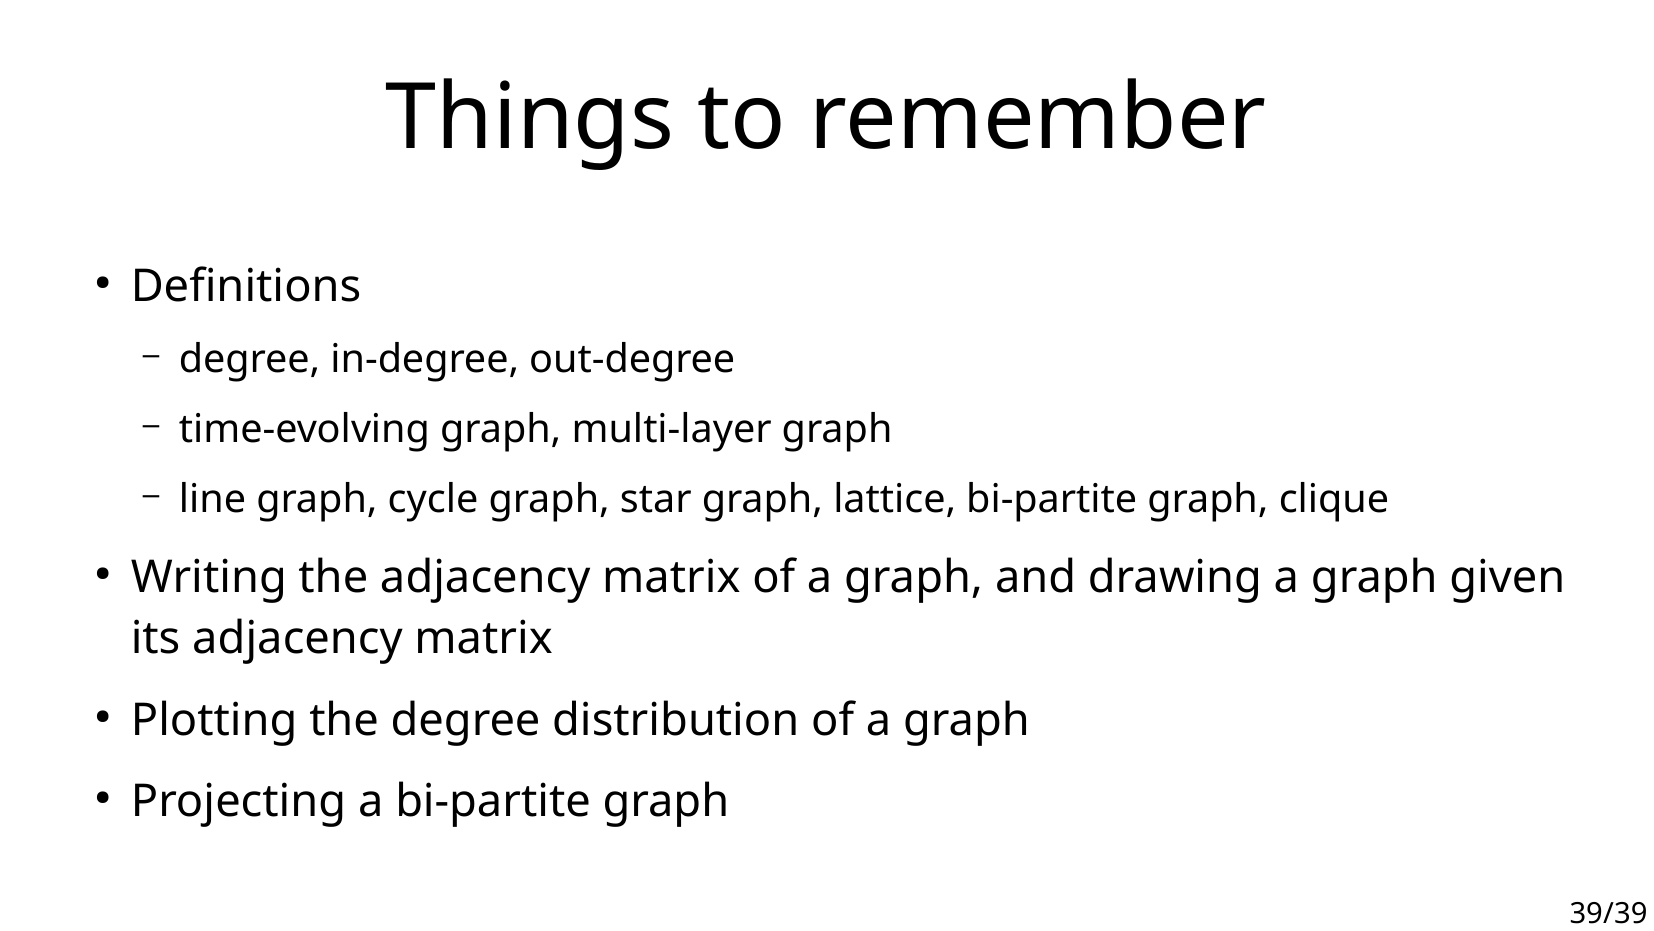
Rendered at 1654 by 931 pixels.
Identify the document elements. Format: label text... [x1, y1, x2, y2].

title Things to remember [82, 1, 1571, 226]
list Definitions degree, in-degree, out-degree time-evolving graph, multi-layer graph line graph, cycle graph, star graph, lattice, bi-partite graph, clique Writing the adjacency matrix of a graph, and drawing a graph given its adjacency matrix Plotting the degree distribution of a graph Projecting a bi-partite graph [82, 253, 1571, 841]
